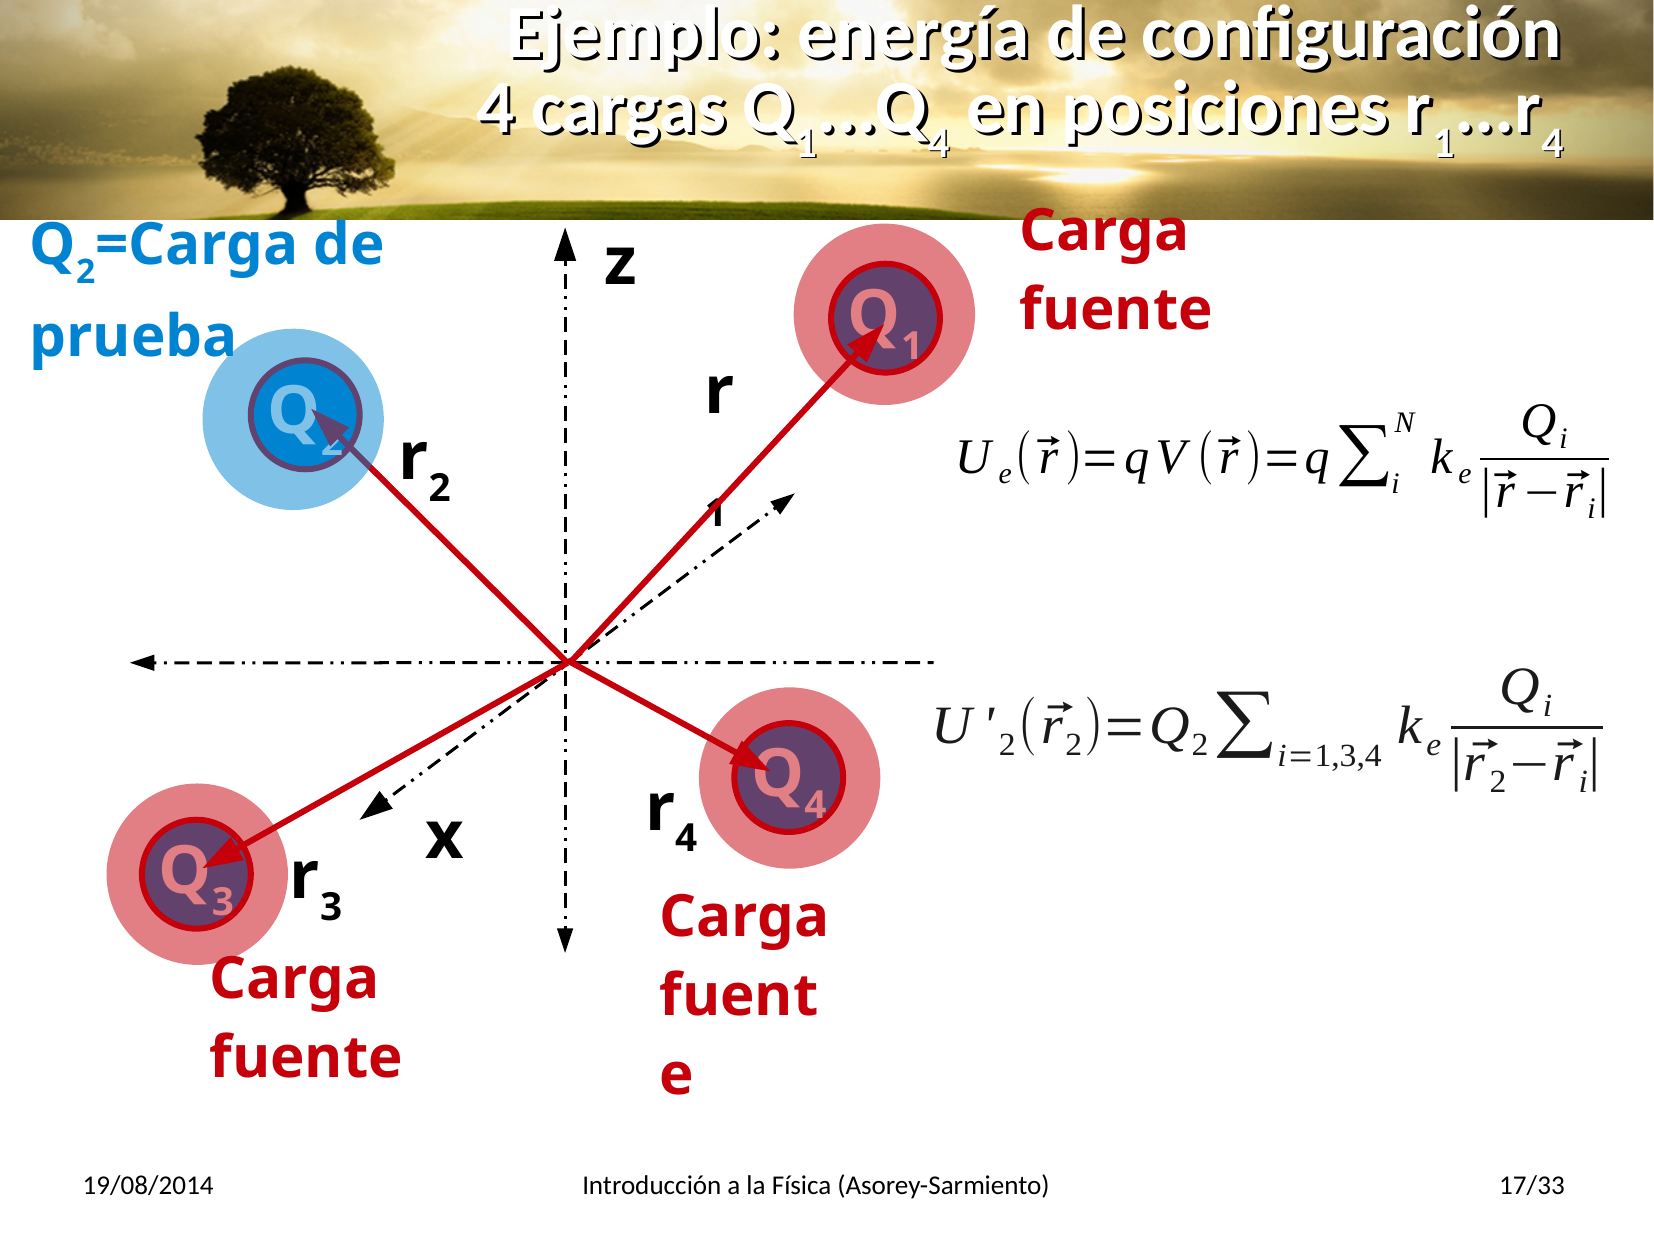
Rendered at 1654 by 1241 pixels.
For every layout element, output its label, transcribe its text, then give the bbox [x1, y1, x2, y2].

picture [1411, 0, 1654, 220]
text_box [793, 223, 976, 406]
chart [924, 655, 1613, 800]
text_box Carga fuente [195, 928, 436, 1084]
text_box Q2=Carga de prueba [15, 195, 406, 362]
text_box r1 [690, 334, 771, 444]
chart [948, 392, 1619, 525]
text_box [698, 687, 881, 866]
text_box [106, 783, 288, 965]
text_box [202, 362, 384, 511]
picture [0, 0, 1005, 220]
text_box z [589, 206, 644, 301]
text_box r4 [630, 751, 736, 860]
text_box r3 [274, 819, 376, 928]
text_box [933, 405, 1654, 1126]
text_box Carga fuente [645, 866, 855, 1022]
title Ejemplo: energía de configuración 4 cargas Q1...Q4 en posiciones r1...r4 [75, 0, 1564, 185]
text_box x [411, 780, 466, 875]
text_box Carga fuente [1005, 180, 1411, 266]
text_box r2 [383, 400, 496, 509]
